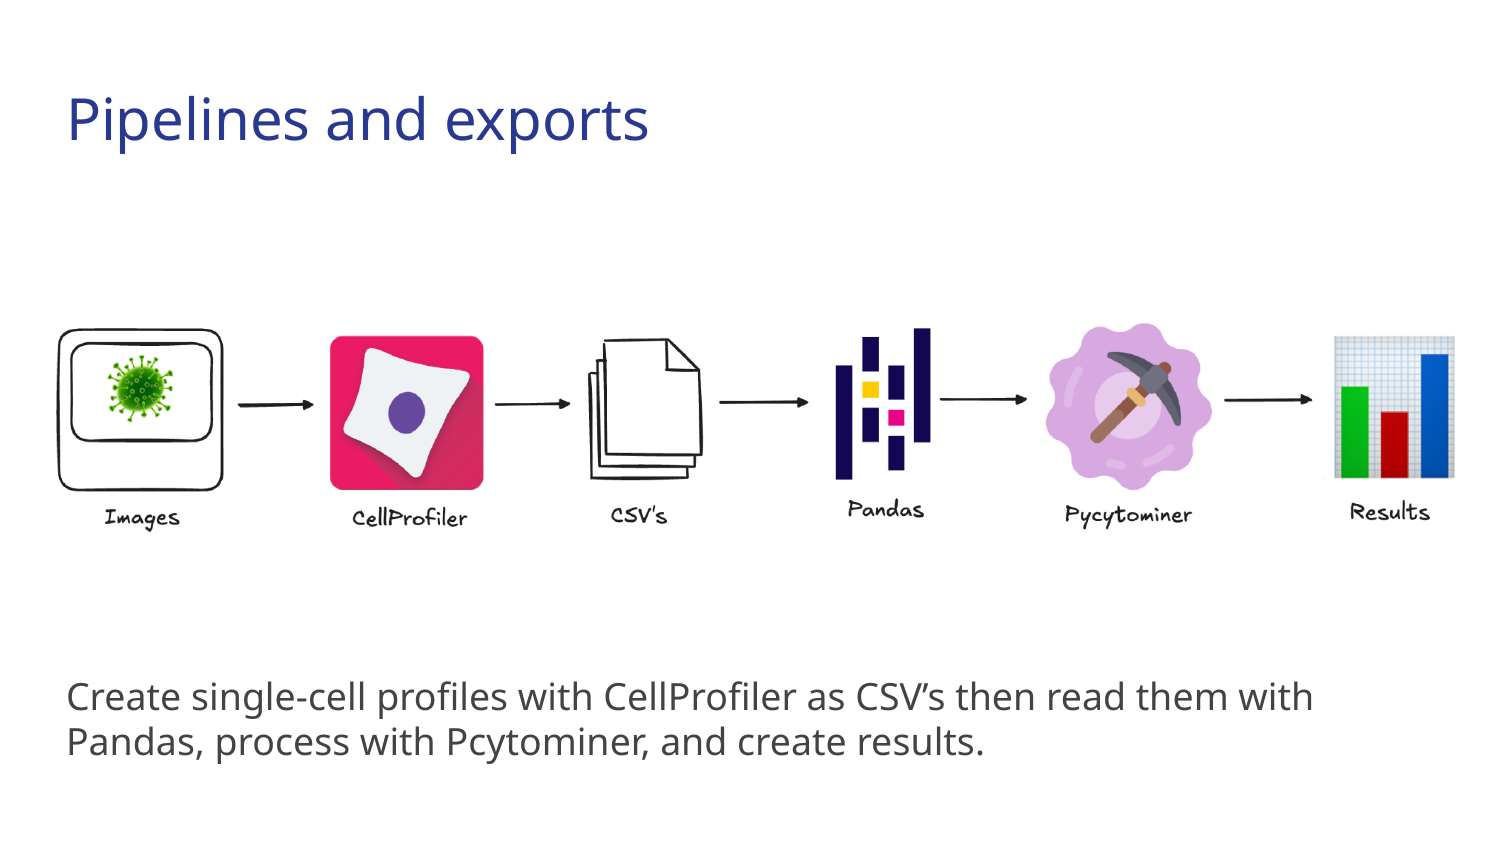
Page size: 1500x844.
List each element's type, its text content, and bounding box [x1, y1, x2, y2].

picture [24, 302, 1475, 542]
title Pipelines and exports [51, 67, 1449, 167]
text_box Create single-cell profiles with CellProfiler as CSV’s then read them with Pandas, process with Pcytominer, and create results. [51, 657, 1475, 793]
